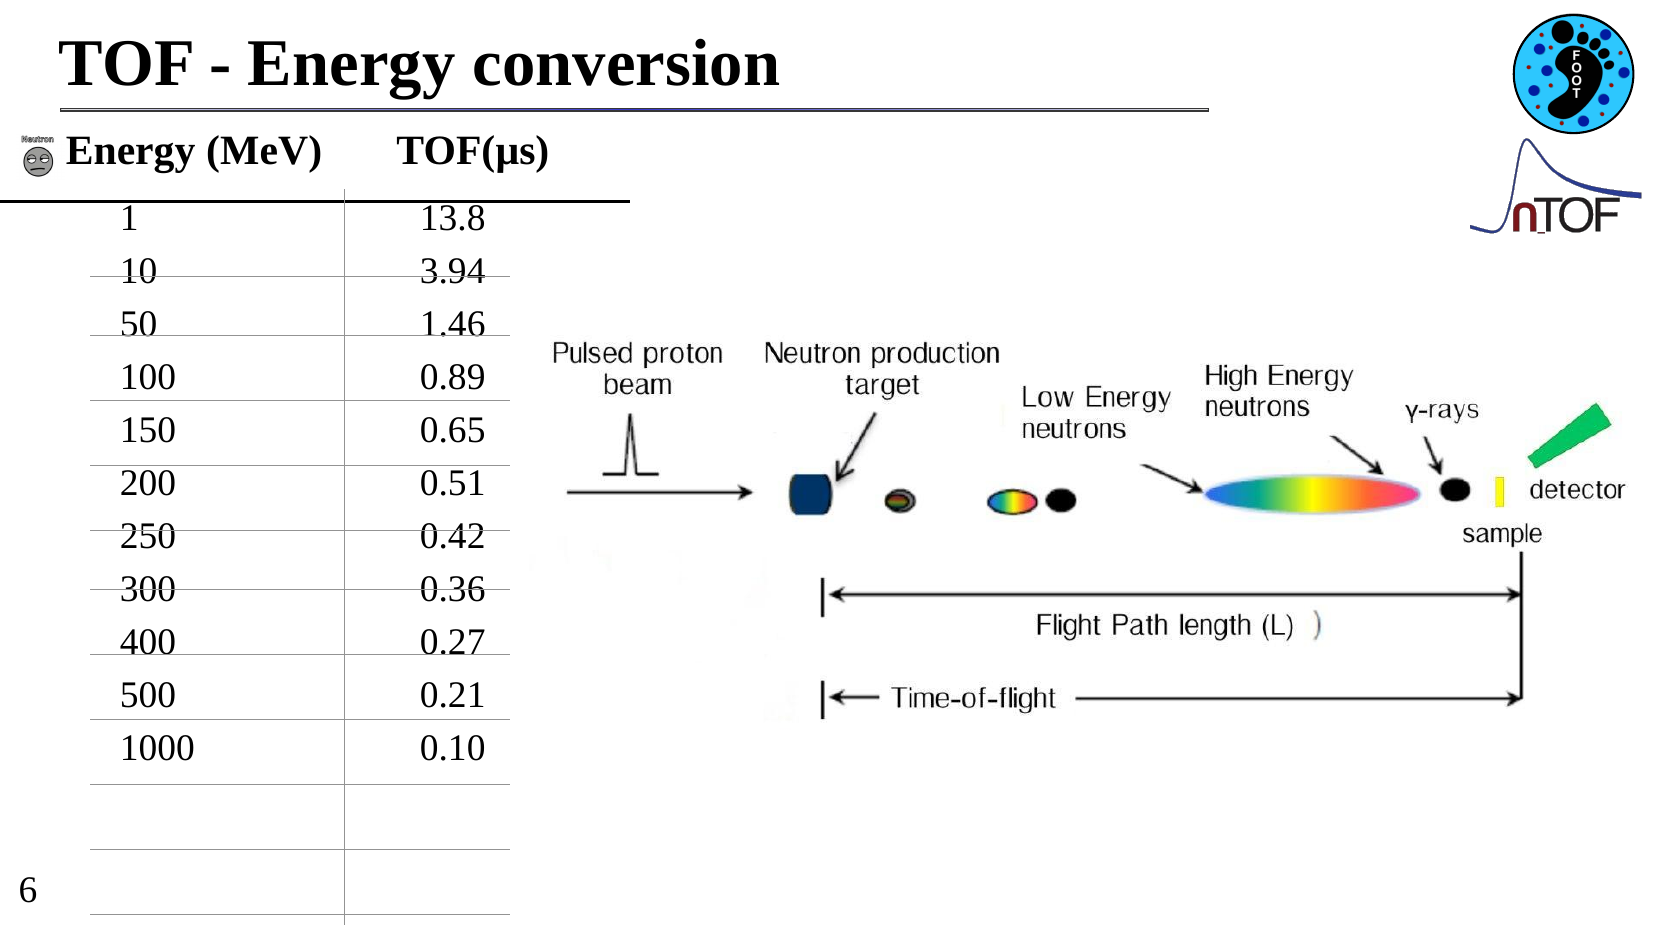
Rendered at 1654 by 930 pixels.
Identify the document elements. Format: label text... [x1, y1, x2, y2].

text_box 6 [3, 861, 53, 927]
picture [594, 314, 1635, 745]
text_box Energy (MeV) TOF(μs) 1 13.8 10 3.94 50 1.46 100 0.89 150 0.65 200 0.51 250 0.42 300 0.36 400 0.27 500 0.21 1000 0.10 [30, 203, 594, 930]
text_box Energy (MeV) TOF(μs) 1 13.8 10 3.94 50 1.46 100 0.89 150 0.65 200 0.51 250 0.42 300 0.36 400 0.27 500 0.21 1000 0.10 [30, 119, 594, 200]
picture [16, 134, 30, 180]
picture [1451, 21, 1653, 248]
text_box TOF - Energy conversion [58, 0, 1594, 118]
picture [1594, 11, 1634, 61]
